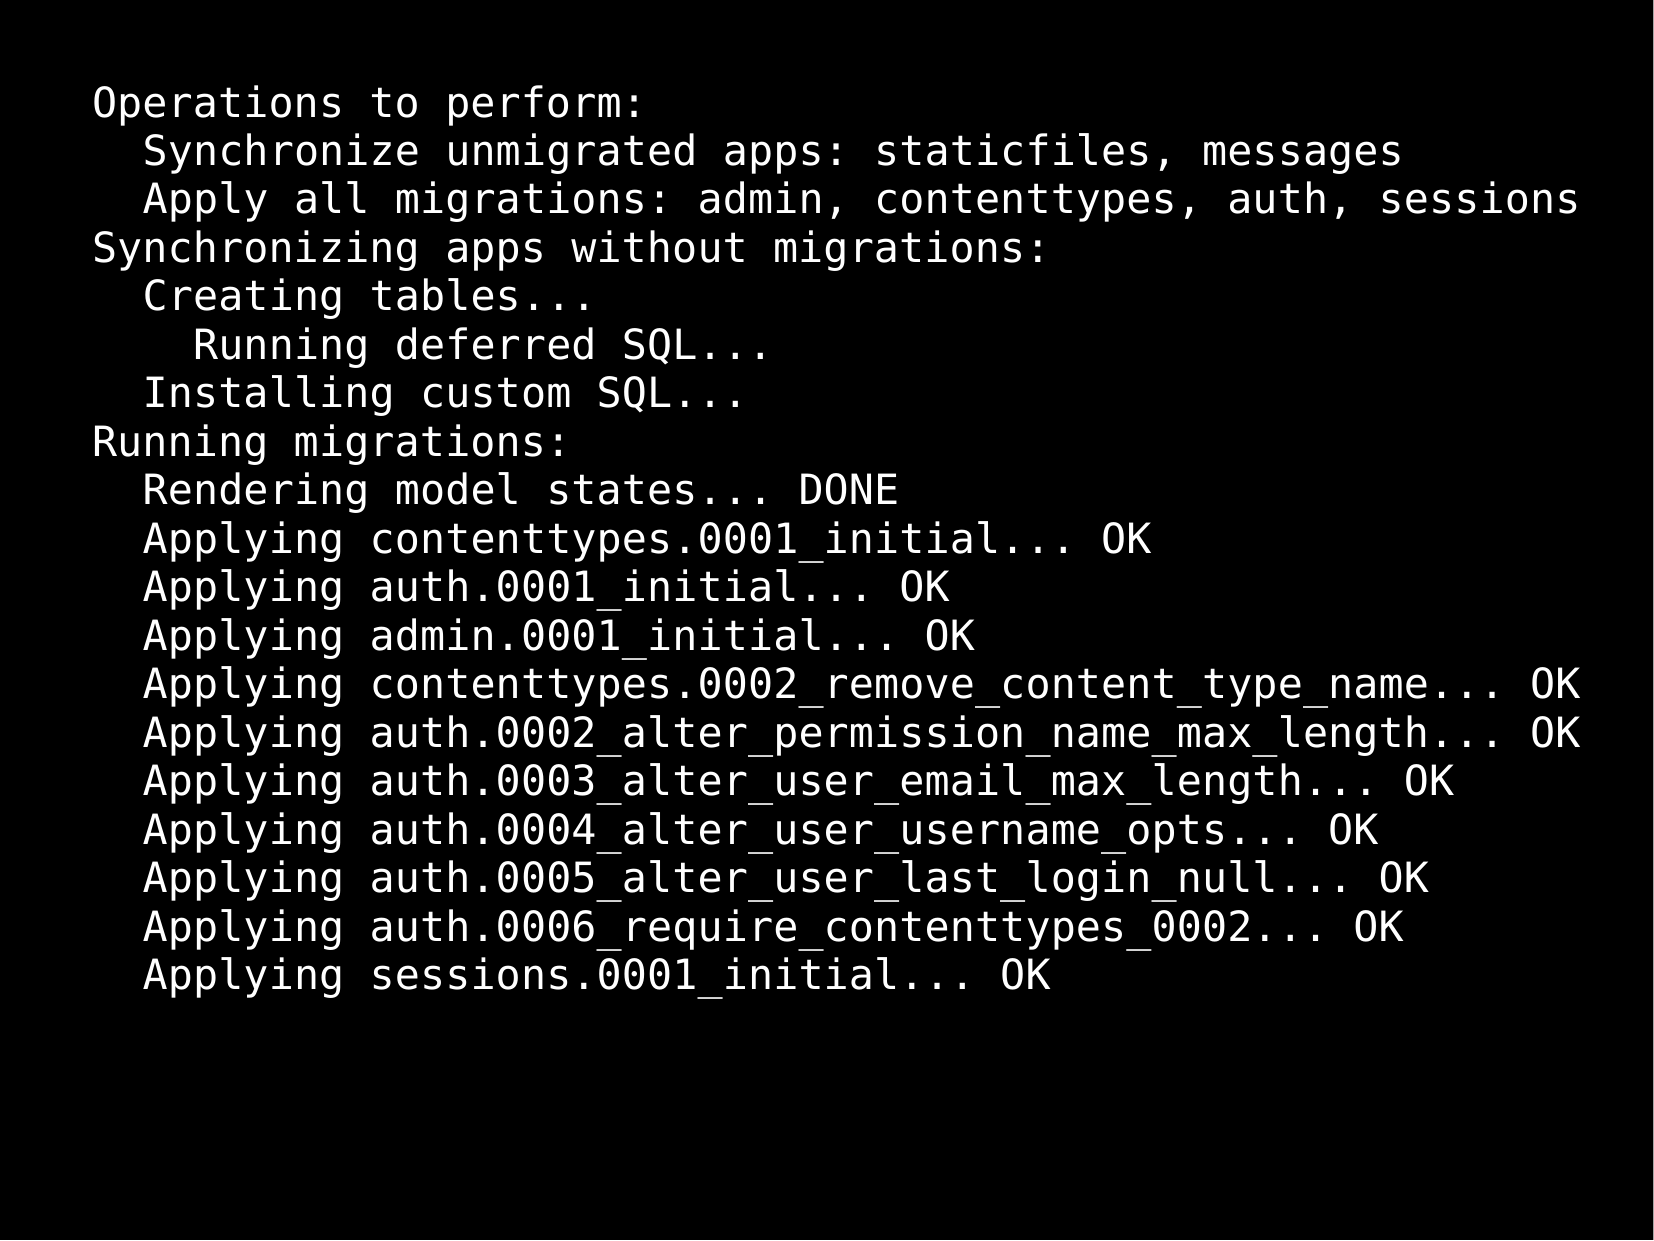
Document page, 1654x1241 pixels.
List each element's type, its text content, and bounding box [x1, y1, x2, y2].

text_box Operations to perform: Synchronize unmigrated apps: staticfiles, messages Apply all migrations: admin, contenttypes, auth, sessions Synchronizing apps without migrations: Creating tables... Running deferred SQL... Installing custom SQL... Running migrations: Rendering model states... DONE Applying contenttypes.0001_initial... OK Applying auth.0001_initial... OK Applying admin.0001_initial... OK Applying contenttypes.0002_remove_content_type_name... OK Applying auth.0002_alter_permission_name_max_length... OK Applying auth.0003_alter_user_email_max_length... OK Applying auth.0004_alter_user_username_opts... OK Applying auth.0005_alter_user_last_login_null... OK Applying auth.0006_require_contenttypes_0002... OK Applying sessions.0001_initial... OK [77, 70, 1597, 1191]
